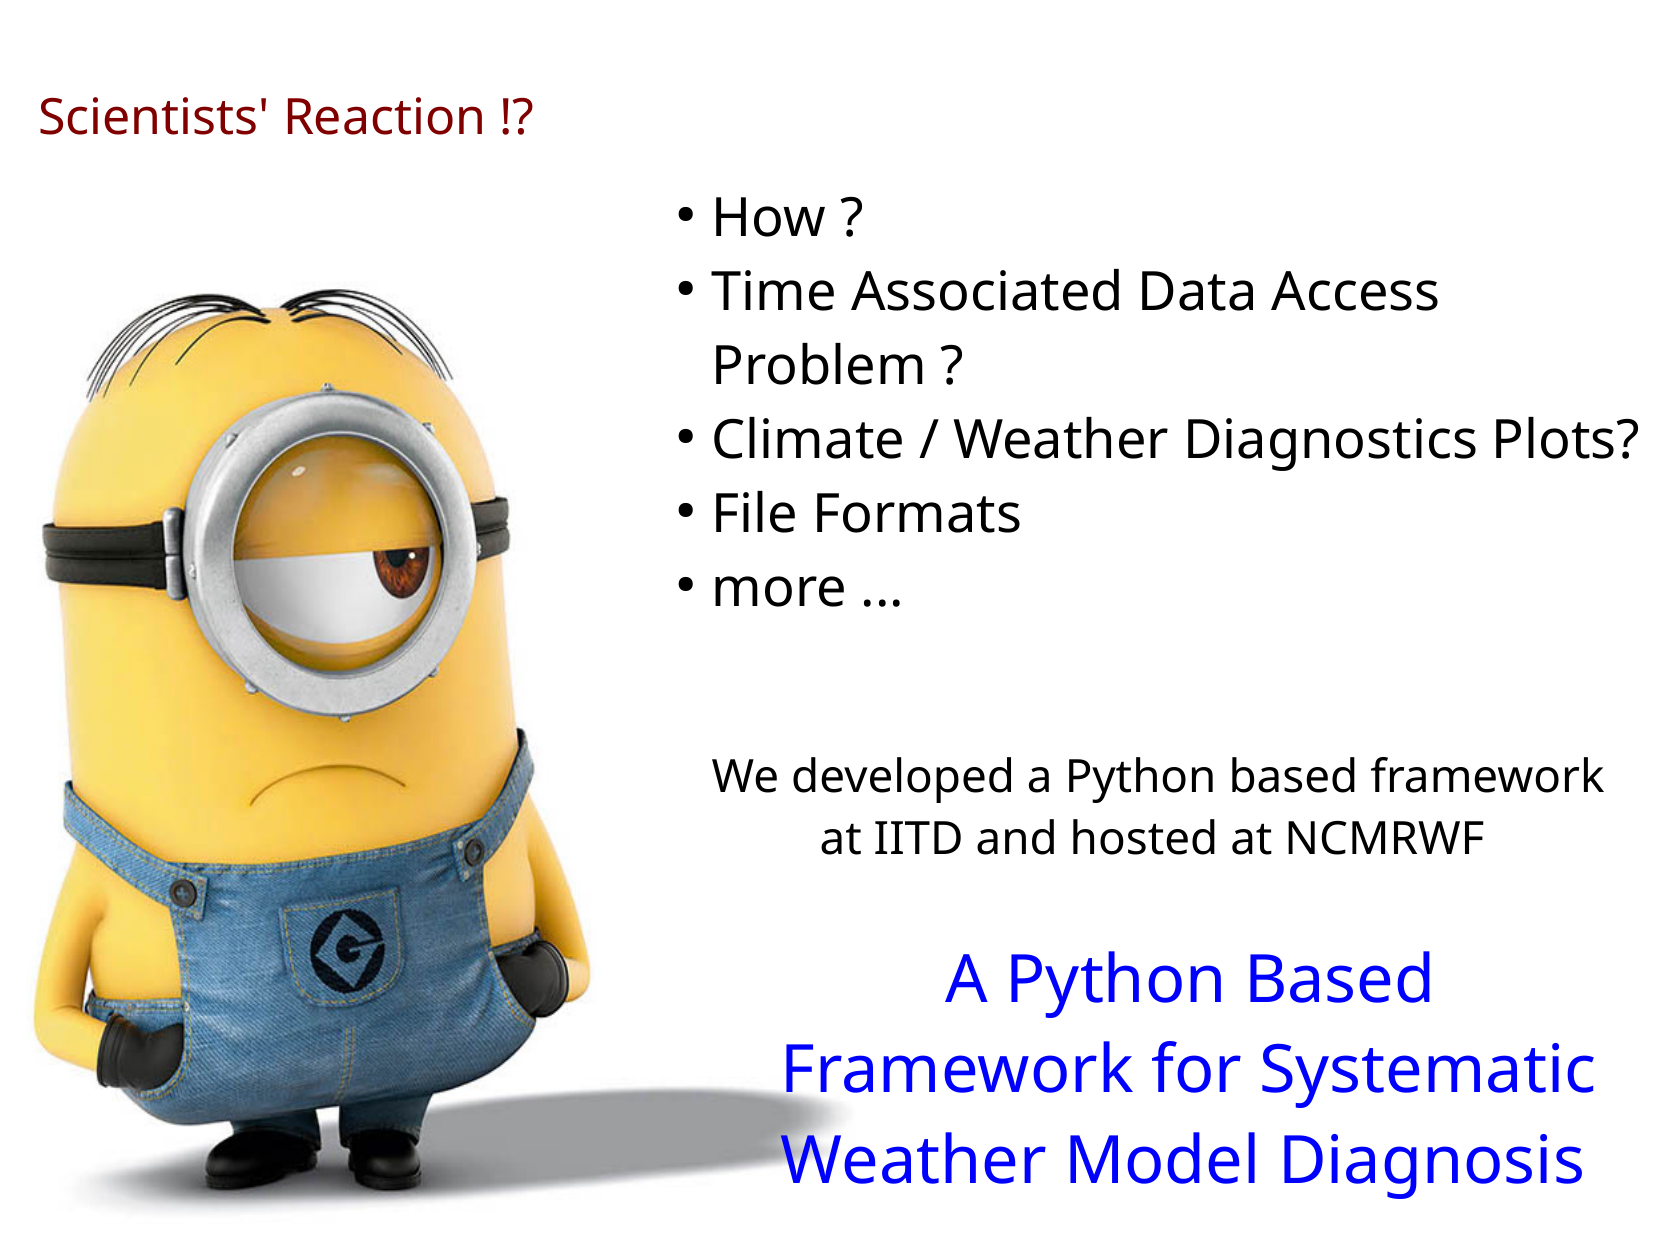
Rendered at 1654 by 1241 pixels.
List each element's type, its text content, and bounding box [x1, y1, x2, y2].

picture [0, 233, 882, 1241]
text_box Scientists' Reaction !? [23, 73, 638, 154]
text_box How ? Time Associated Data Access Problem ? Climate / Weather Diagnostics Plots? File Formats more ... [661, 171, 1654, 889]
text_box We developed a Python based framework at IITD and hosted at NCMRWF A Python Based Framework for Systematic Weather Model Diagnosis [696, 673, 1630, 1184]
